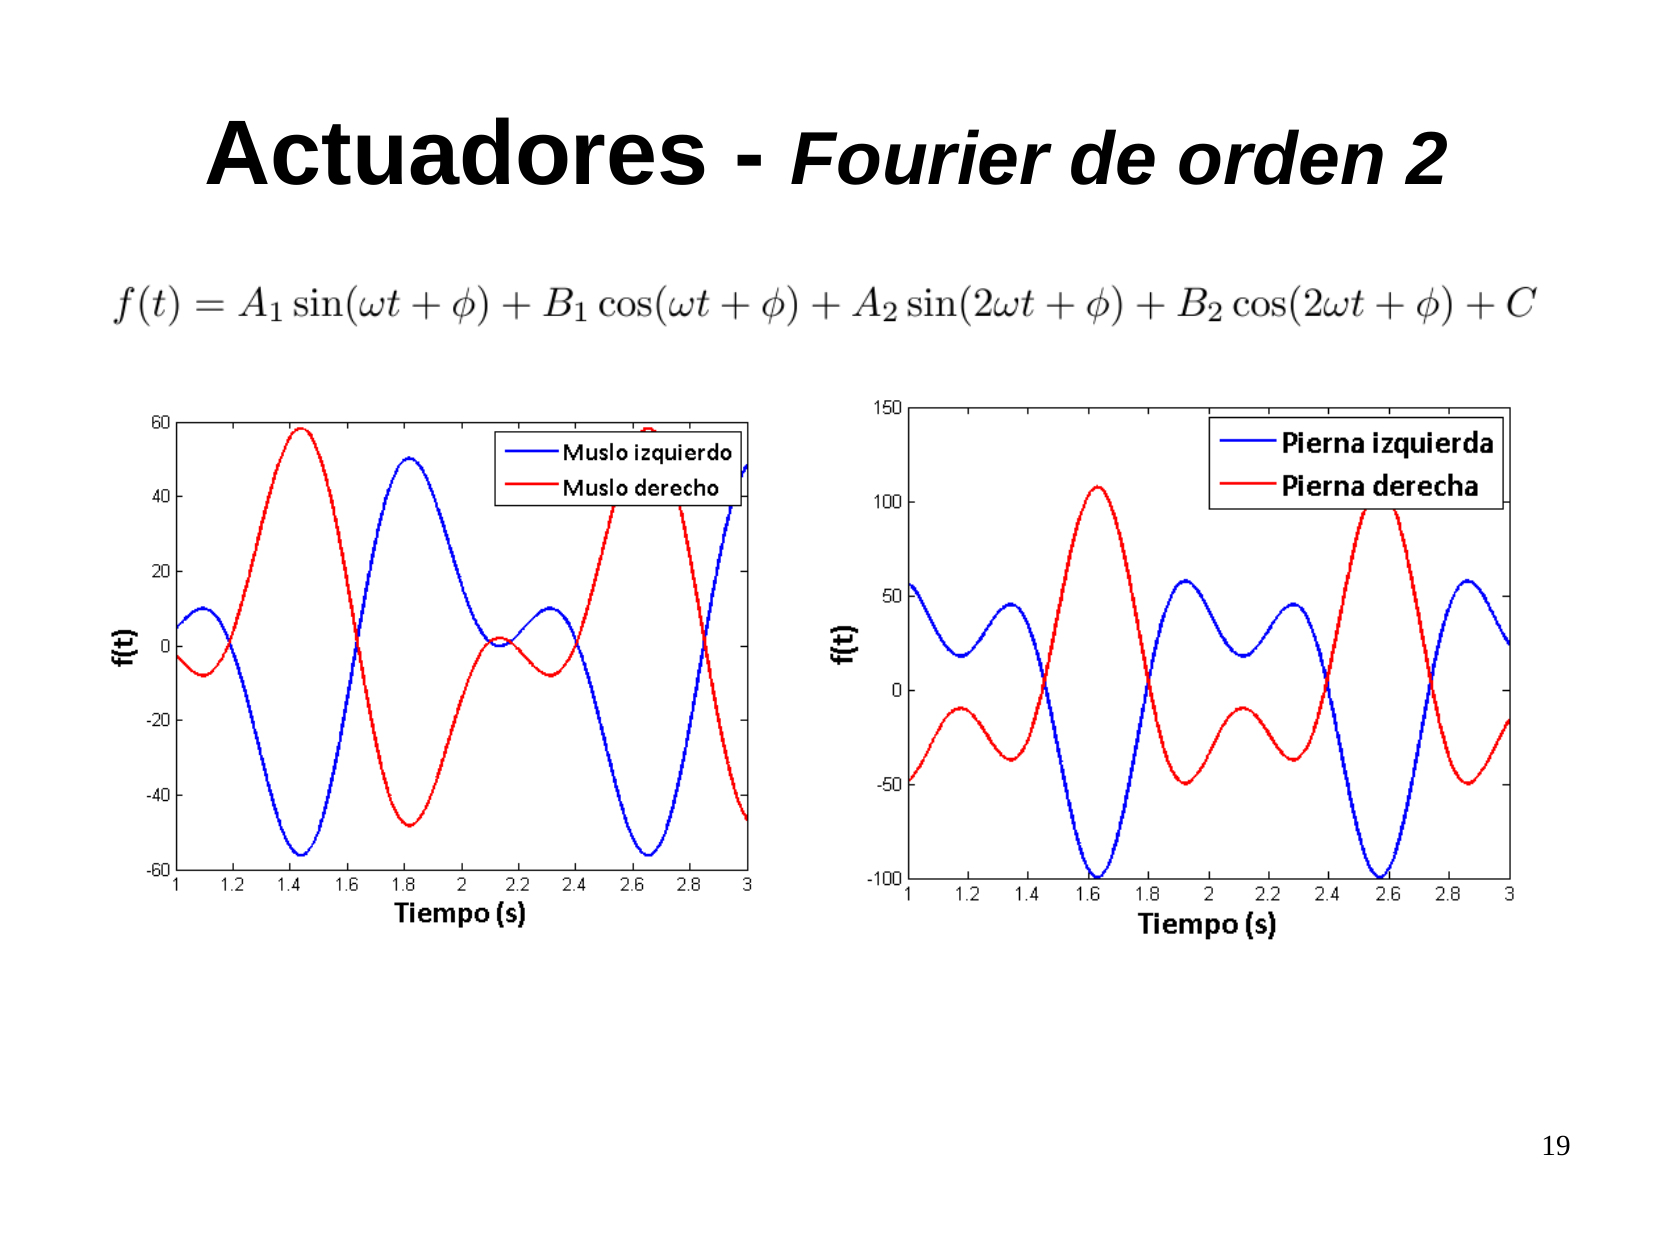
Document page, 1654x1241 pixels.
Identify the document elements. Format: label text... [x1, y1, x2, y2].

picture [80, 363, 1583, 946]
picture [99, 266, 1561, 346]
title Actuadores - Fourier de orden 2 [82, 49, 1571, 257]
